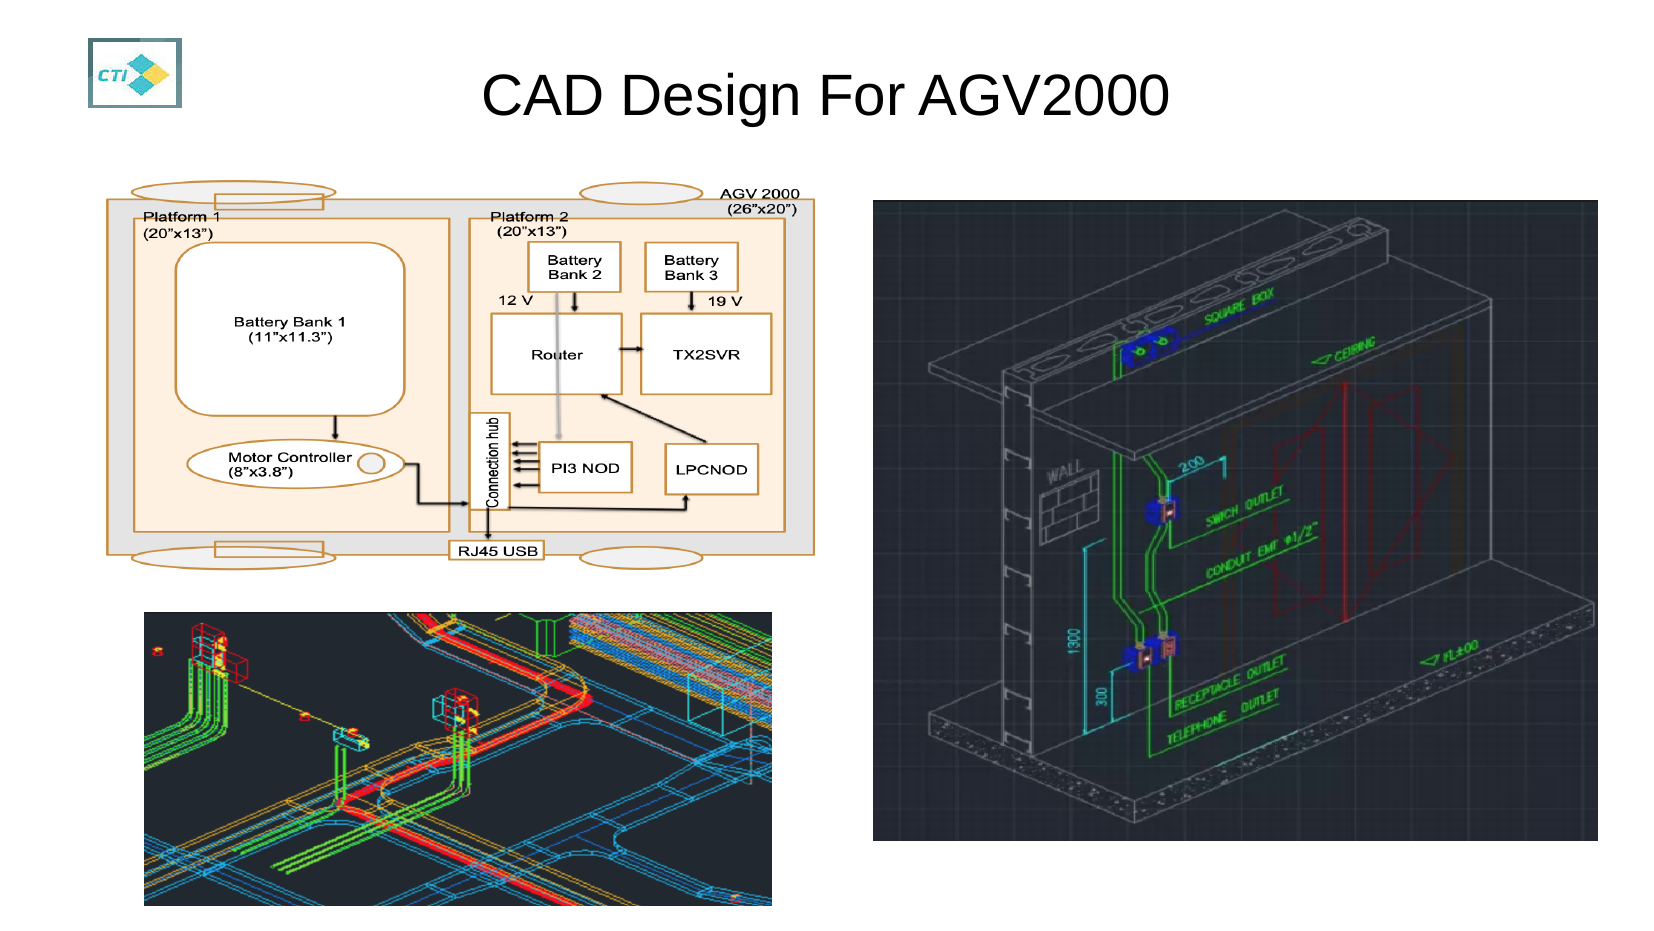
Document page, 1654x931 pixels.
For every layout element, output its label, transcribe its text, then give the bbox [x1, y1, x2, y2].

picture [873, 200, 1598, 841]
picture [88, 38, 182, 108]
title CAD Design For AGV2000 [56, 42, 1598, 146]
picture [144, 612, 772, 906]
picture [88, 167, 838, 578]
